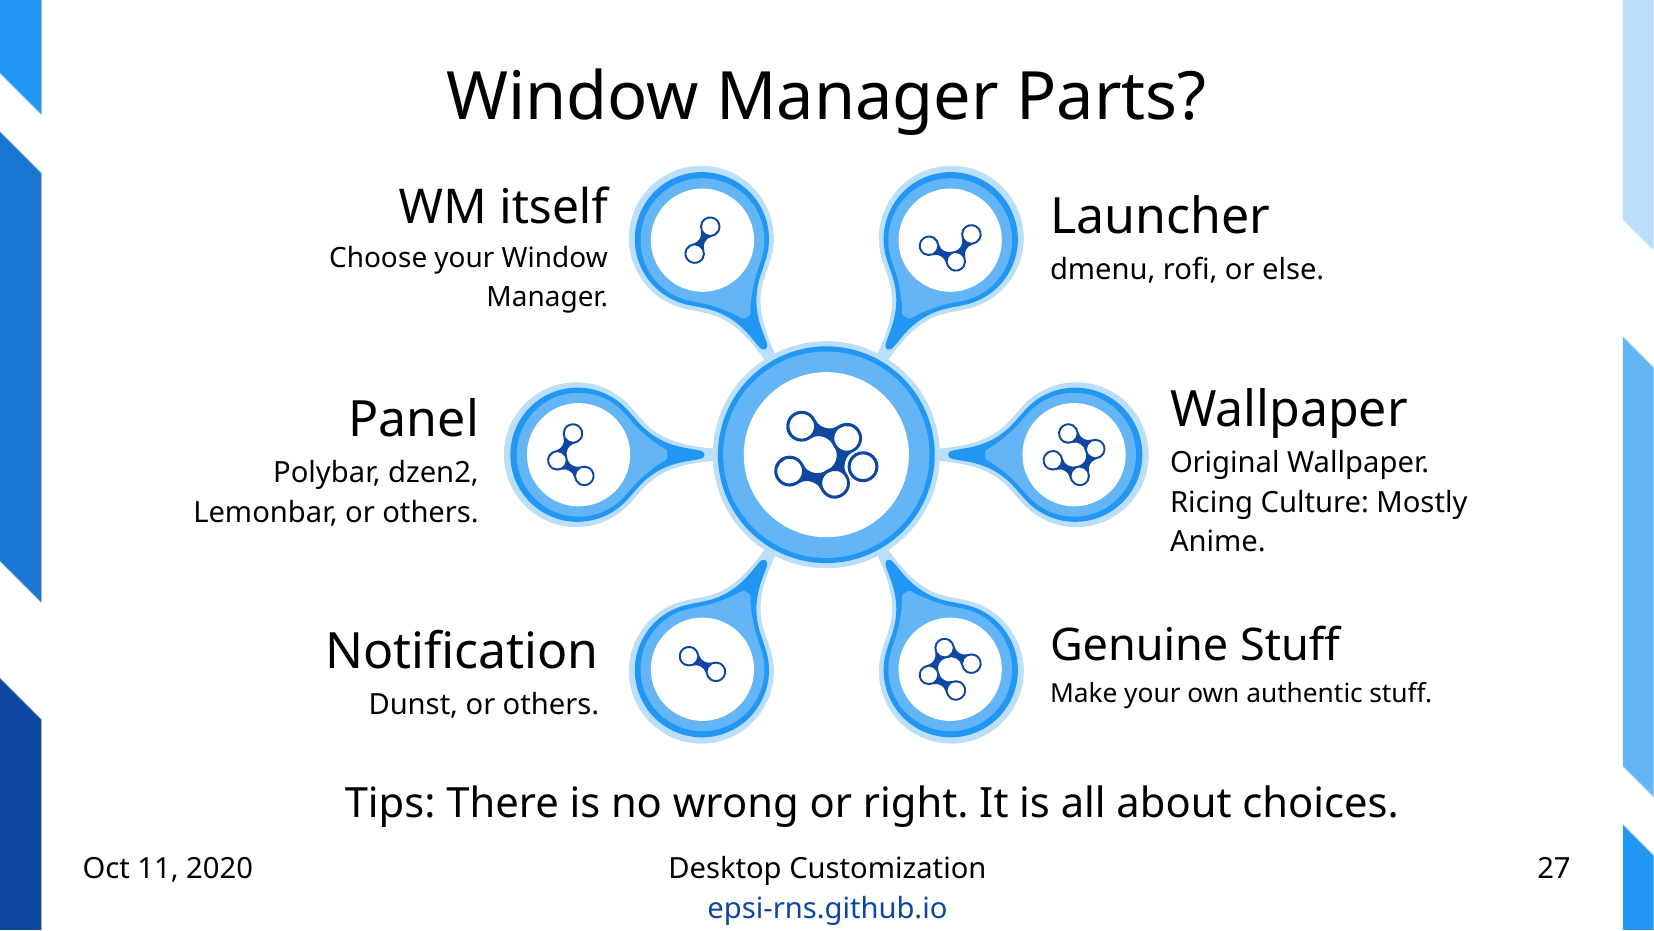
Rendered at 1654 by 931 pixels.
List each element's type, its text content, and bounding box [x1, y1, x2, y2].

list Launcher dmenu, rofi, or else. [1050, 180, 1351, 331]
picture [0, 0, 1654, 931]
text_box Tips: There is no wrong or right. It is all about choices. [330, 765, 1336, 885]
list WM itself Choose your Window Manager. [210, 172, 609, 316]
list Panel Polybar, dzen2, Lemonbar, or others. [150, 382, 480, 556]
list Wallpaper Original Wallpaper. Ricing Culture: Mostly Anime. [1170, 372, 1531, 586]
list Genuine Stuff Make your own authentic stuff. [1050, 612, 1441, 736]
list Notification Dunst, or others. [285, 615, 600, 753]
